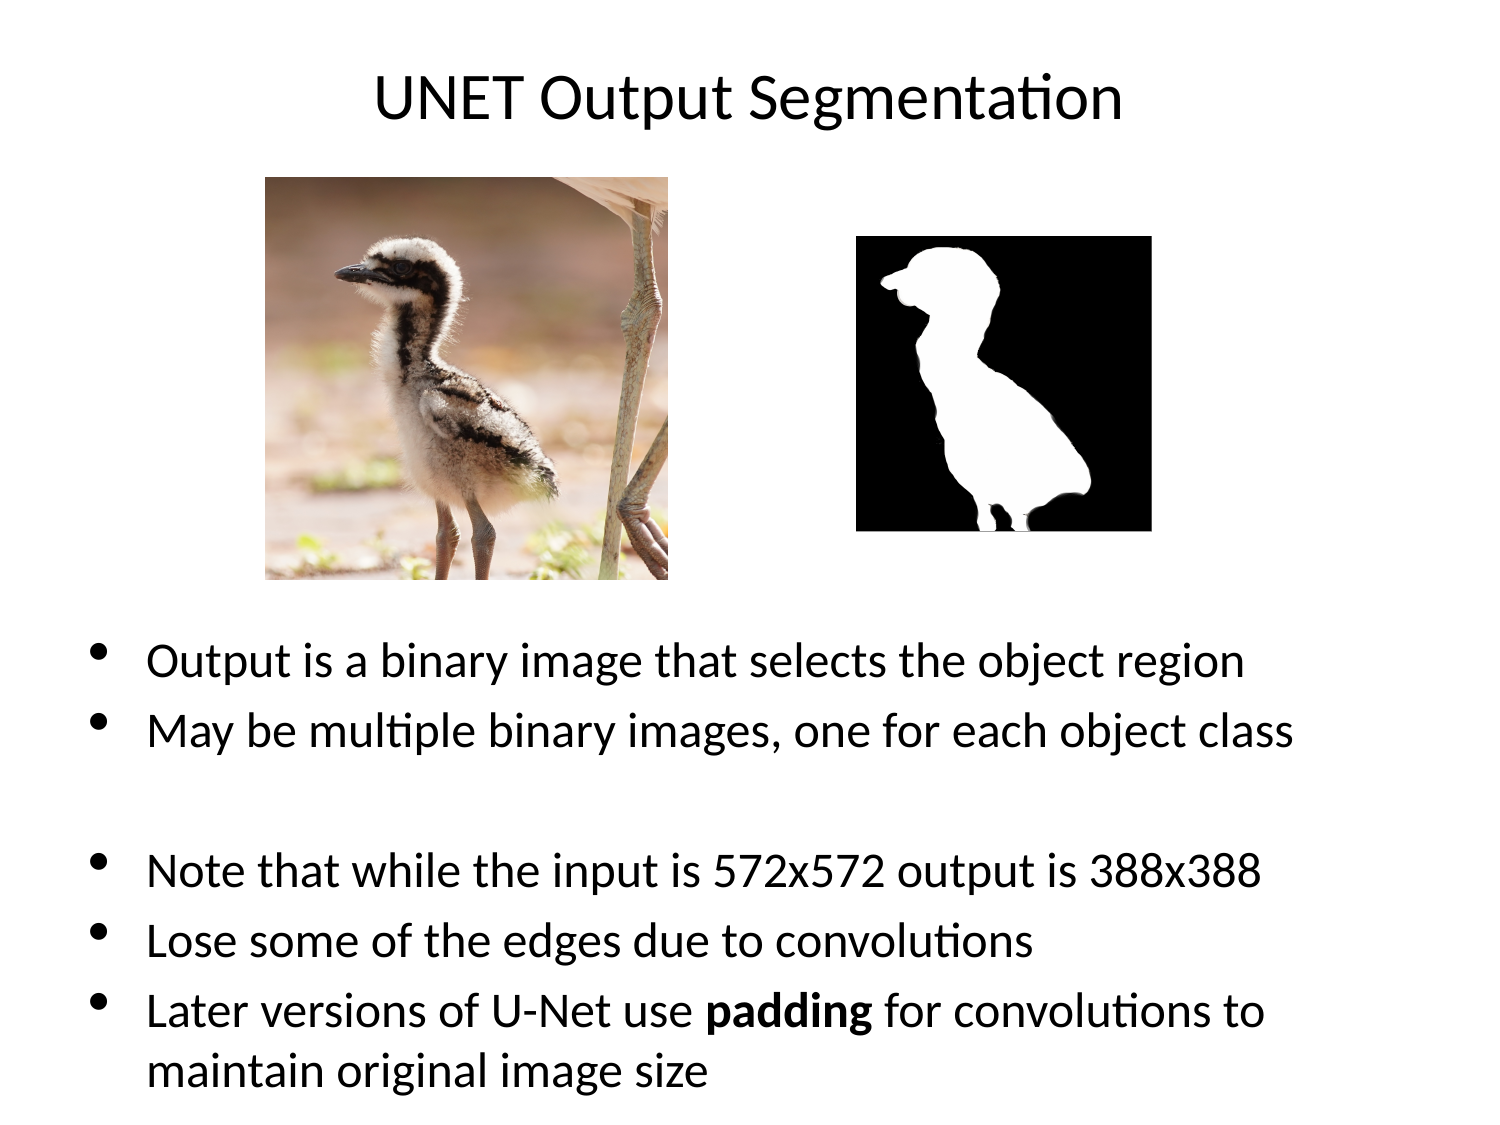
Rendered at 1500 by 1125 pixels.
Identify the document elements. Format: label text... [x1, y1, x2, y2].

picture [265, 177, 668, 580]
text_box Output is a binary image that selects the object region May be multiple binary images, one for each object class Note that while the input is 572x572 output is 388x388 Lose some of the edges due to convolutions Later versions of U-Net use padding for convolutions to maintain original image size [75, 620, 1425, 1005]
text_box UNET Output Segmentation [75, 29, 1425, 157]
picture [856, 236, 1152, 532]
